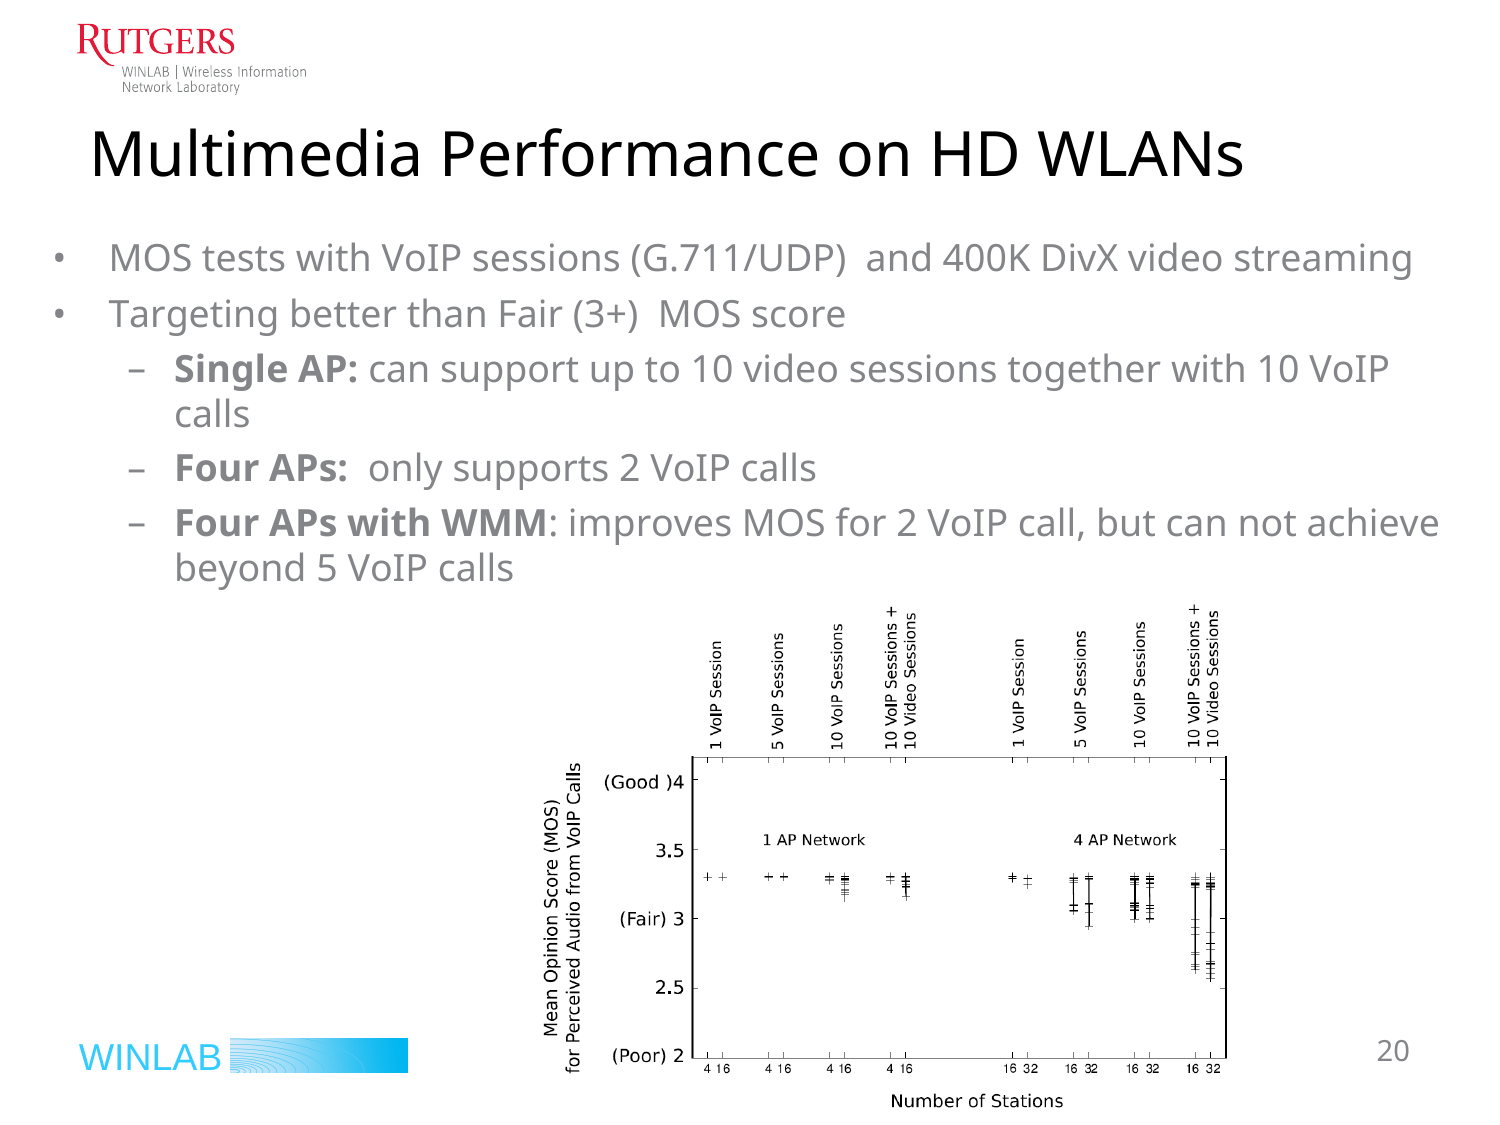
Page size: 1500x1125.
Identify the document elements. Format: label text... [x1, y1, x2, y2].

list MOS tests with VoIP sessions (G.711/UDP) and 400K DivX video streaming Targeting better than Fair (3+) MOS score Single AP: can support up to 10 video sessions together with 10 VoIP calls Four APs: only supports 2 VoIP calls Four APs with WMM: improves MOS for 2 VoIP call, but can not achieve beyond 5 VoIP calls [37, 226, 1463, 1125]
title Multimedia Performance on HD WLANs [75, 74, 1426, 226]
